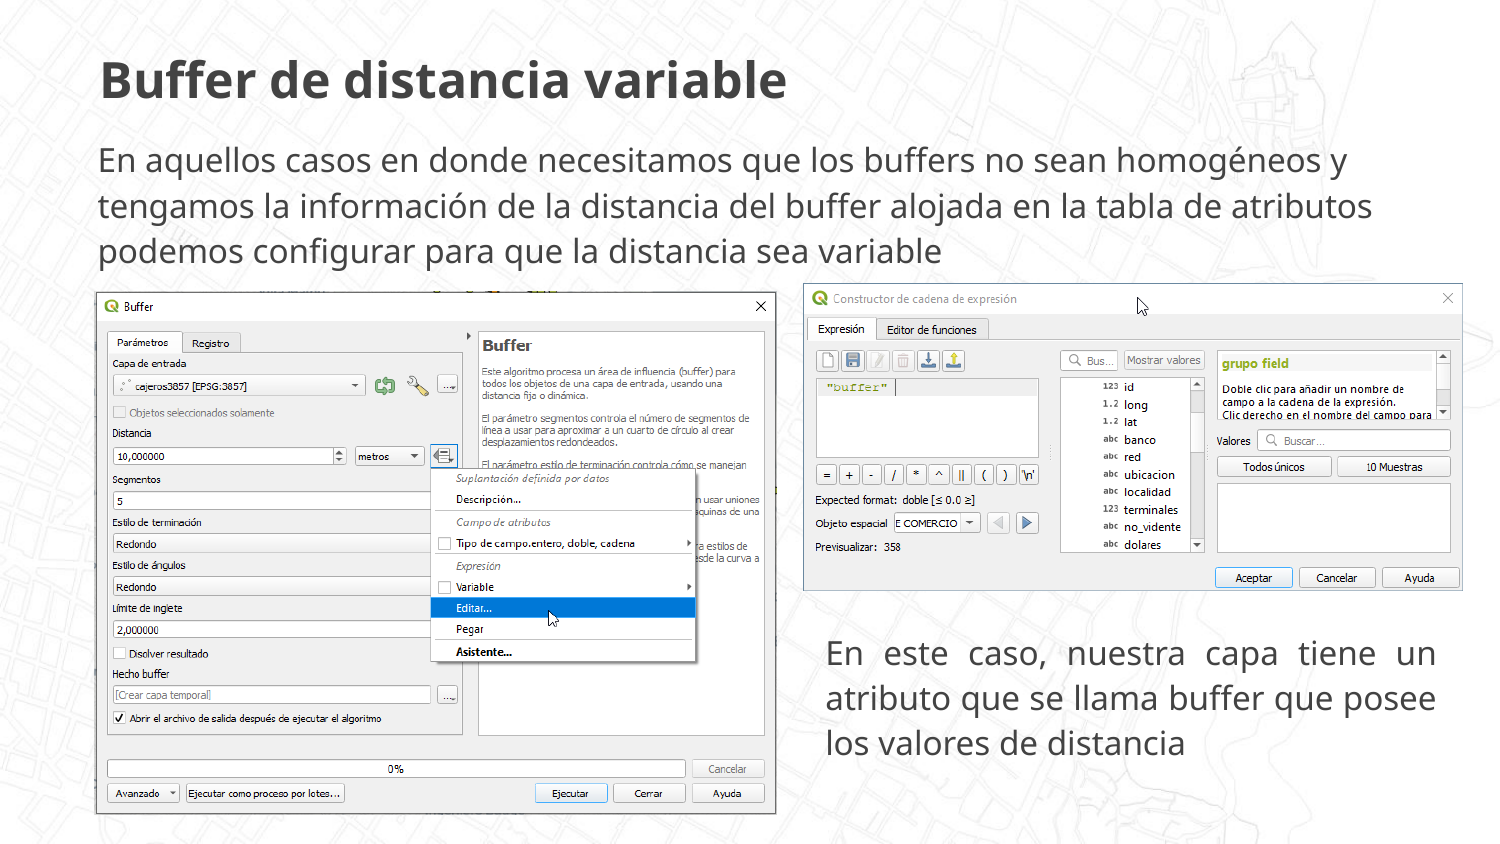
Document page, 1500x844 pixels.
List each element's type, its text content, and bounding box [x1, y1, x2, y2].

picture [0, 0, 1500, 844]
text_box En este caso, nuestra capa tiene un atributo que se llama buffer que posee los valores de distancia [810, 622, 1453, 821]
text_box Buffer de distancia variable [84, 37, 875, 129]
text_box En aquellos casos en donde necesitamos que los buffers no sean homogéneos y tengamos la información de la distancia del buffer alojada en la tabla de atributos podemos configurar para que la distancia sea variable [82, 129, 1489, 279]
